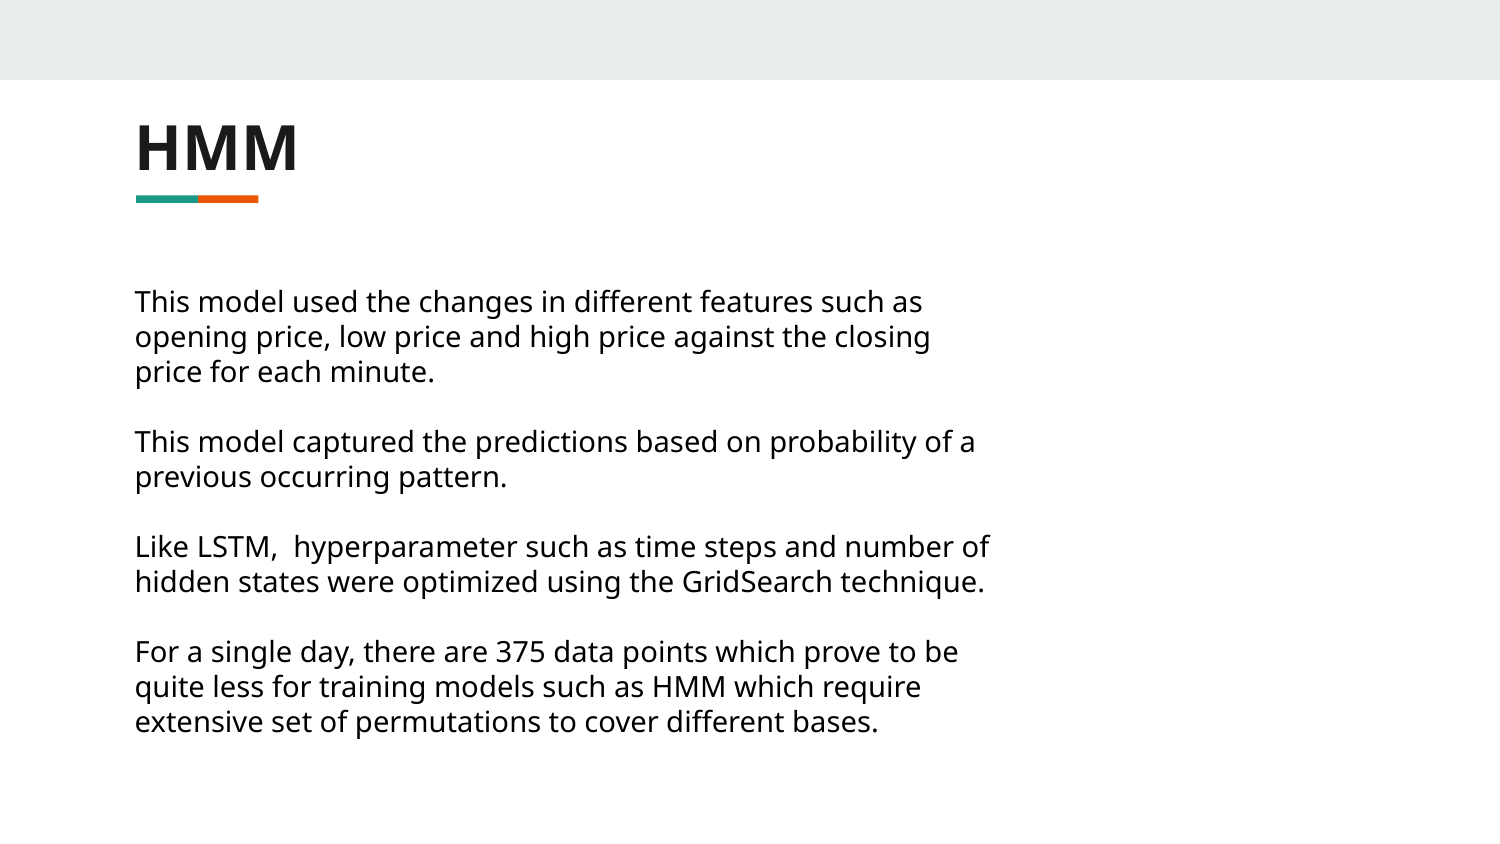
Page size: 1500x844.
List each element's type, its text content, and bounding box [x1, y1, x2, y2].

title HMM [119, 92, 1461, 181]
text_box This model used the changes in different features such as opening price, low price and high price against the closing price for each minute. This model captured the predictions based on probability of a previous occurring pattern. Like LSTM, hyperparameter such as time steps and number of hidden states were optimized using the GridSearch technique. For a single day, there are 375 data points which prove to be quite less for training models such as HMM which require extensive set of permutations to cover different bases. [119, 268, 1020, 374]
